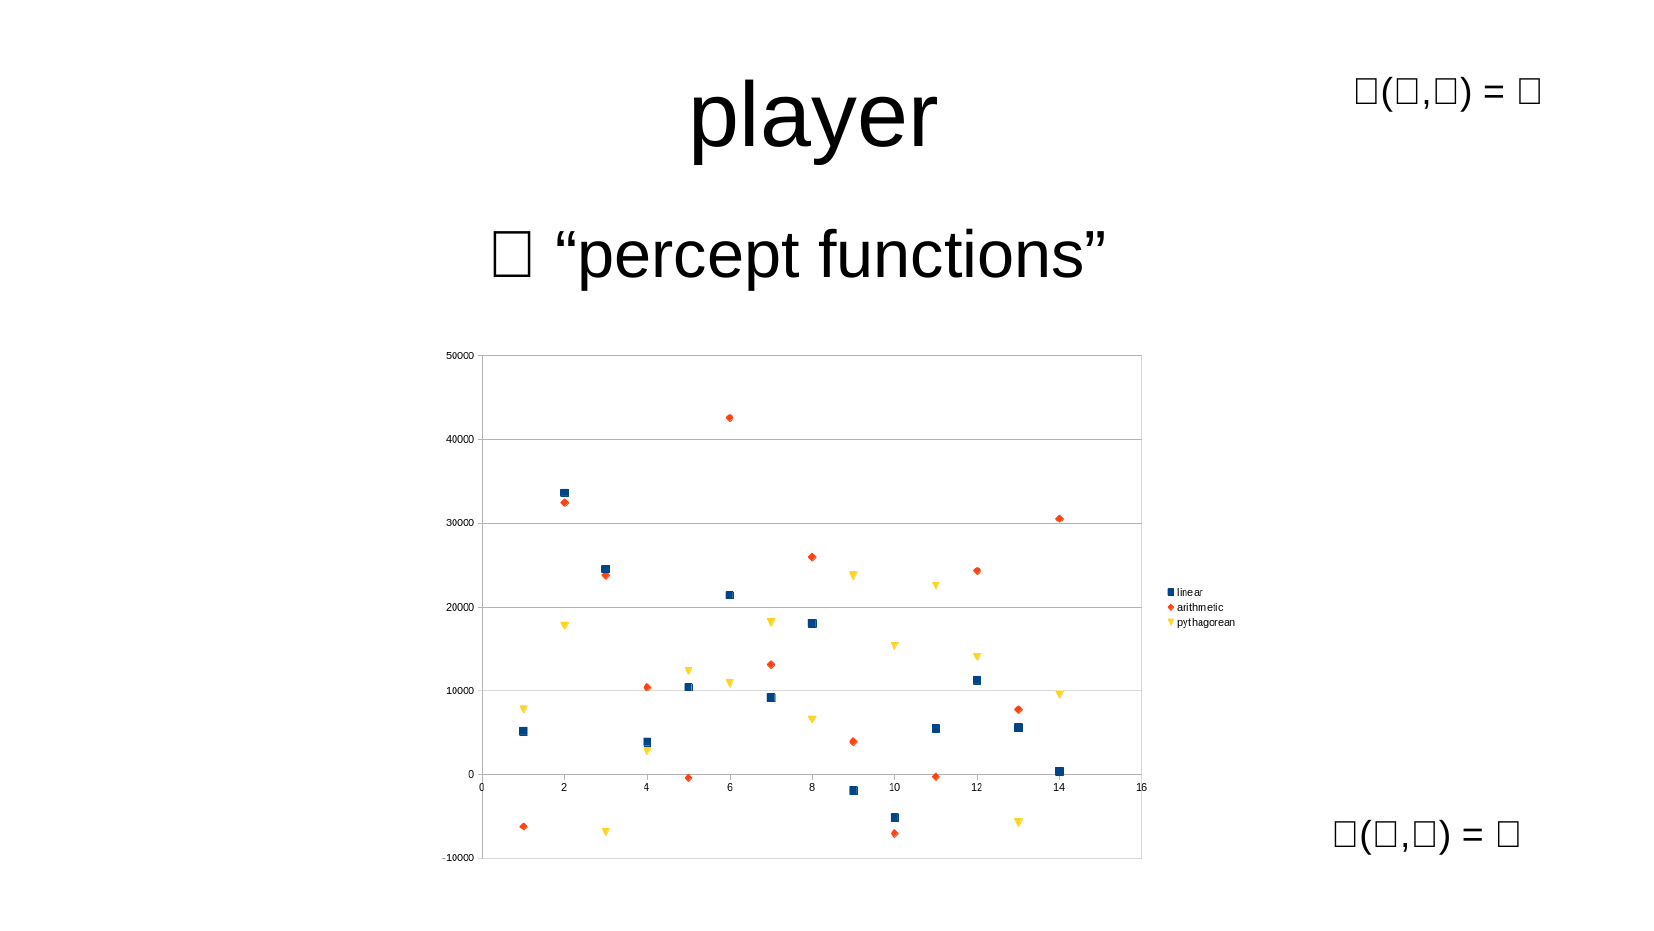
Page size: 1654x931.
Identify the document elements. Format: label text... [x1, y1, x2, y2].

title player [82, 37, 1571, 193]
text_box 👀(🧠,🌳) = 💪 [1245, 806, 1612, 864]
text_box 👀(🧠,🌳) = 💪 [1266, 63, 1633, 121]
picture [425, 338, 1244, 874]
list 👀 “percept functions” [416, 216, 1215, 757]
